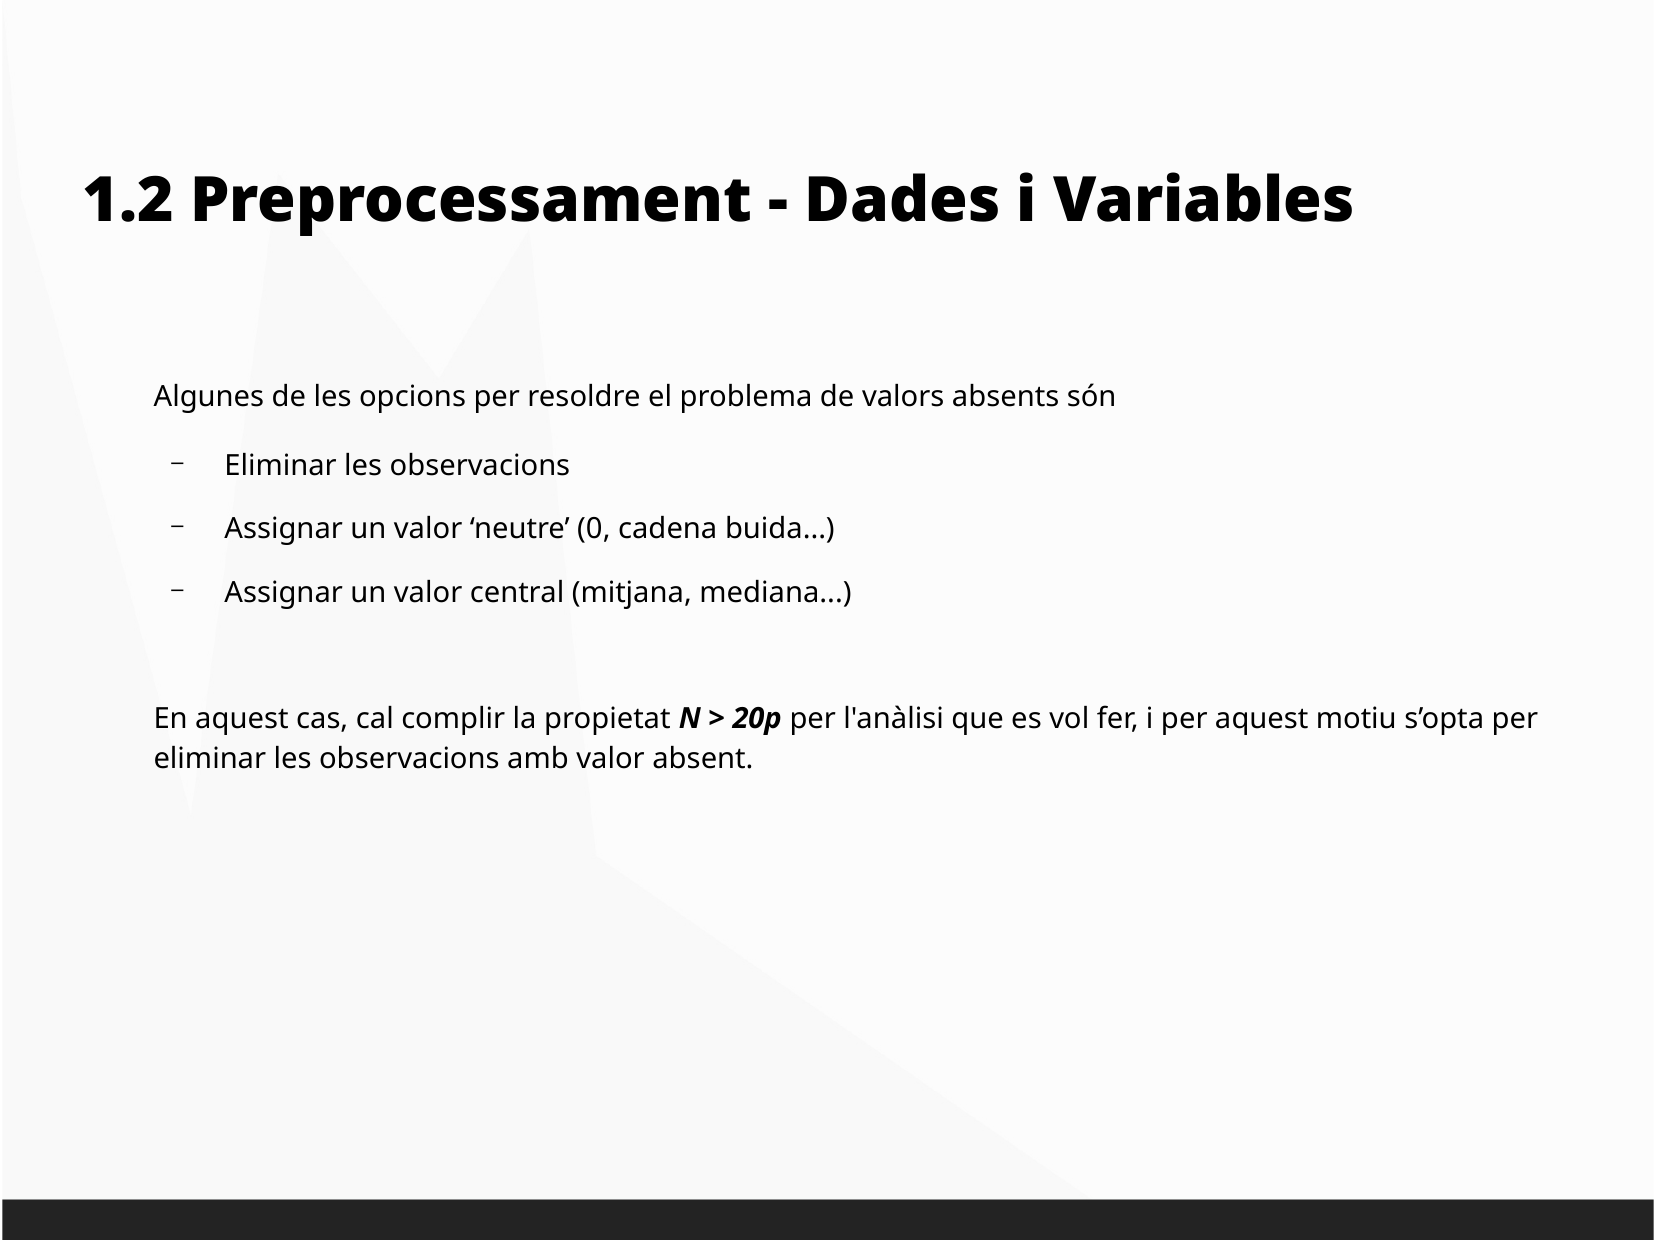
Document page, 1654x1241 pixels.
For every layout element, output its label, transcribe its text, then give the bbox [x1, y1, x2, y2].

picture [2, 0, 1654, 1241]
list Algunes de les opcions per resoldre el problema de valors absents són Eliminar les observacions Assignar un valor ‘neutre’ (0, cadena buida...) Assignar un valor central (mitjana, mediana...) En aquest cas, cal complir la propietat N > 20p per l'anàlisi que es vol fer, i per aquest motiu s’opta per eliminar les observacions amb valor absent. [82, 375, 1571, 788]
title 1.2 Preprocessament - Dades i Variables [82, 132, 1571, 263]
